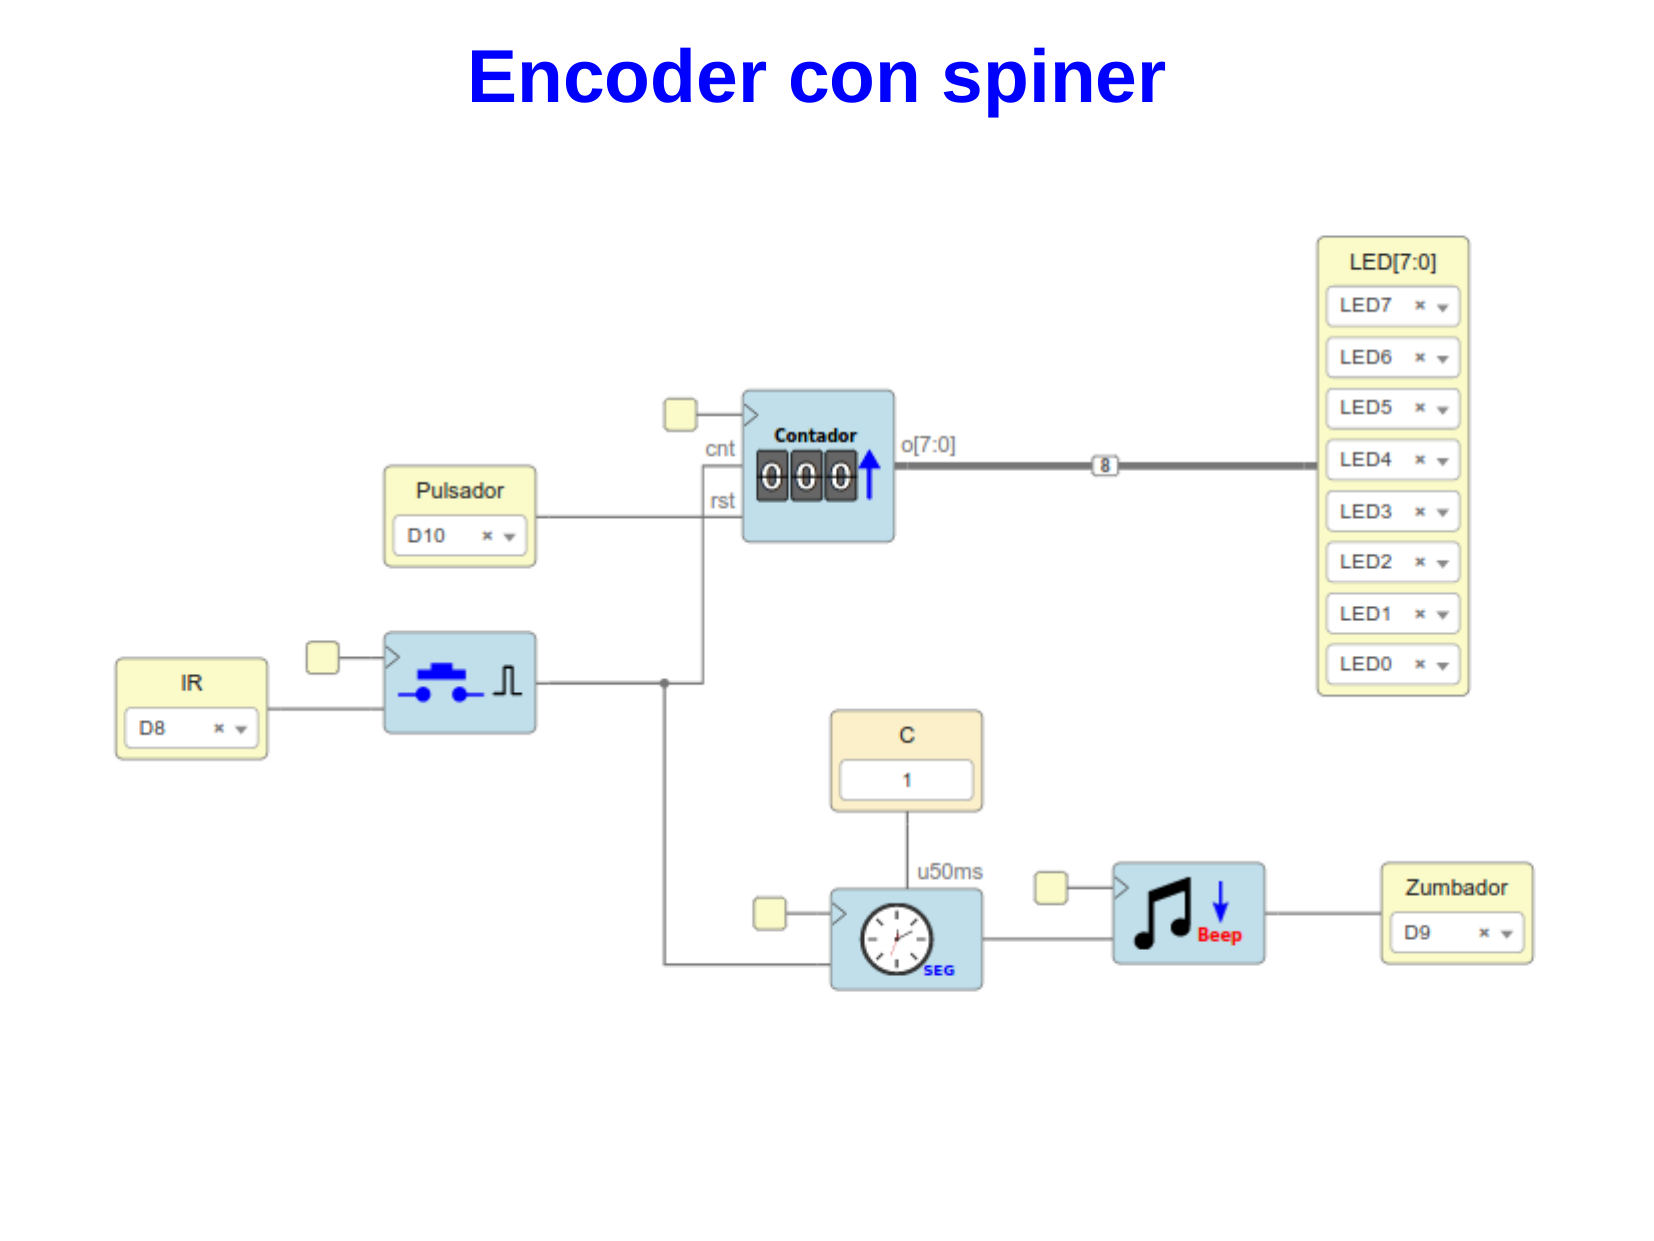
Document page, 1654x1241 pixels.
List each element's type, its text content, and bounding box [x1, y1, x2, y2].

picture [90, 194, 1574, 1022]
text_box Encoder con spiner [90, 27, 1546, 164]
